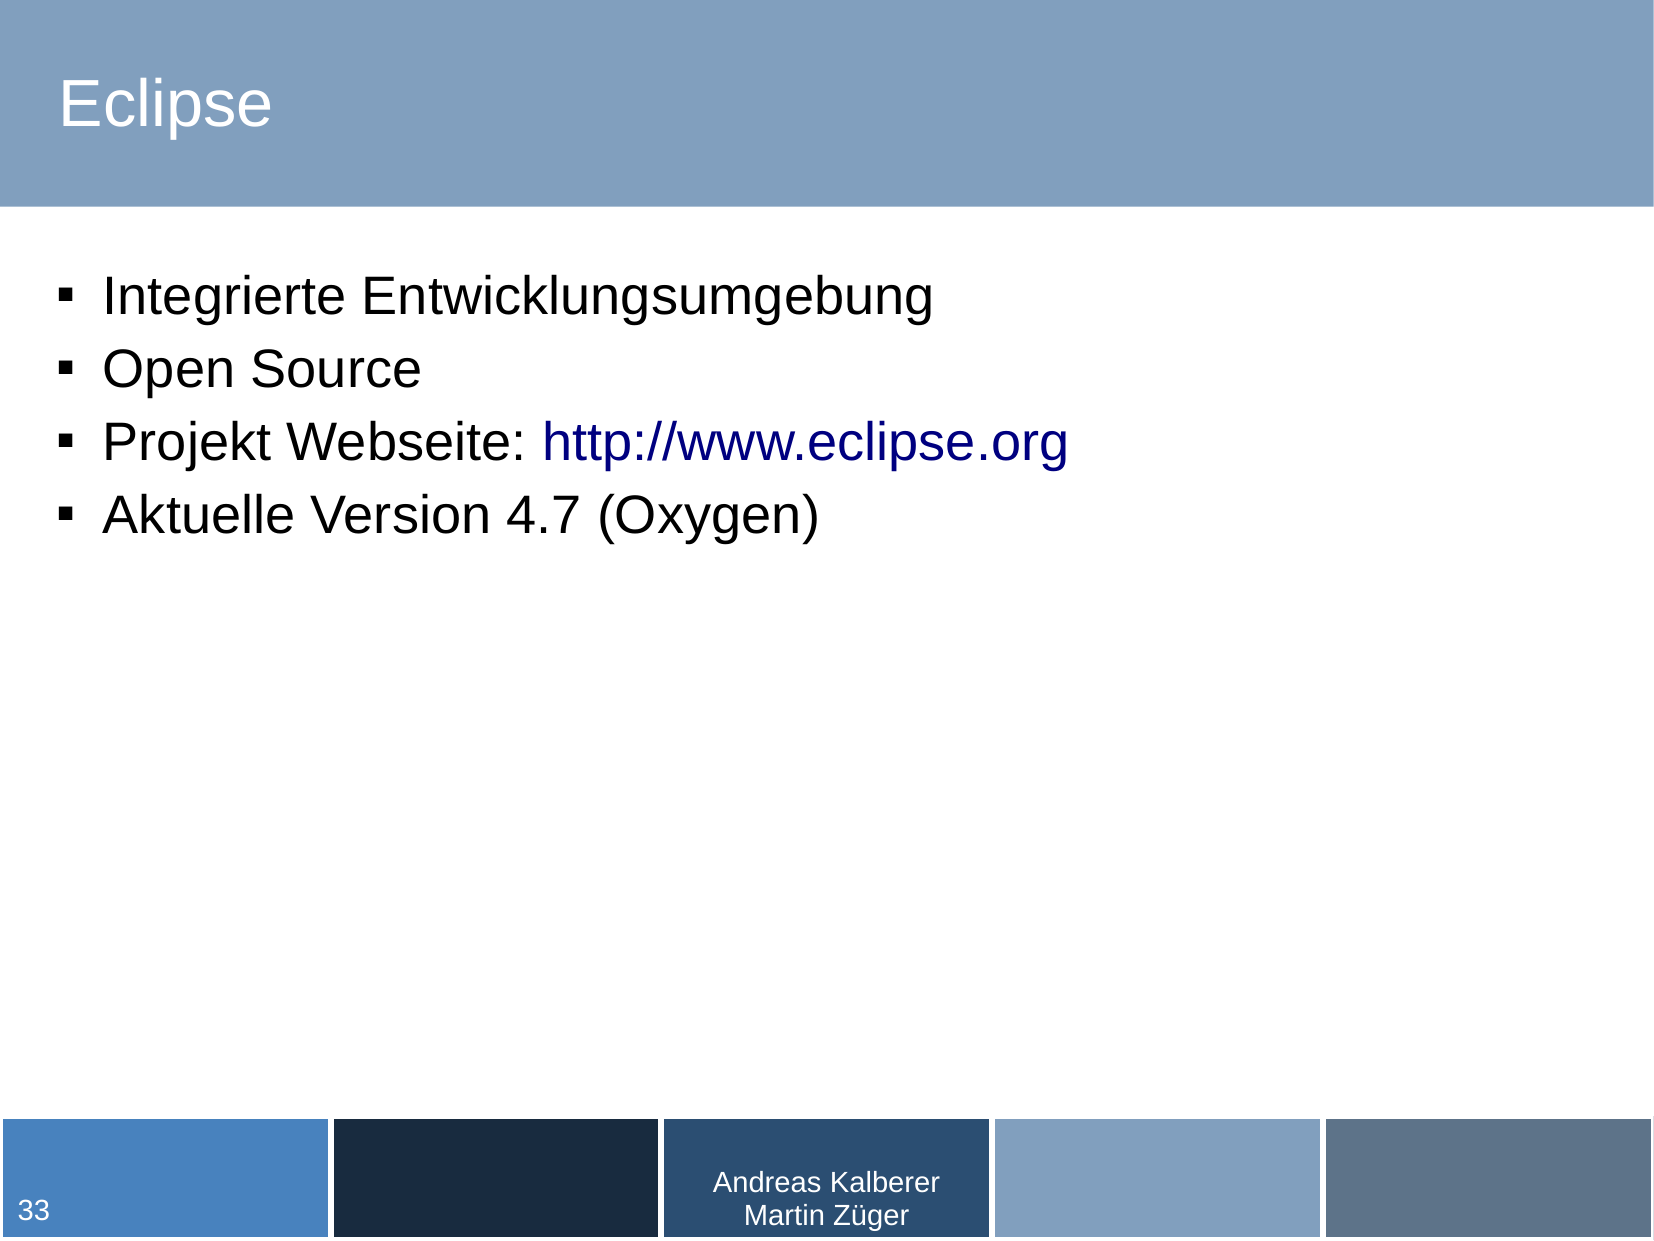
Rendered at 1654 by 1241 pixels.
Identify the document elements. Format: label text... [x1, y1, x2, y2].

title Eclipse [59, 29, 1595, 178]
list Integrierte Entwicklungsumgebung Open Source Projekt Webseite: http://www.eclipse.org Aktuelle Version 4.7 (Oxygen) [59, 265, 1595, 986]
